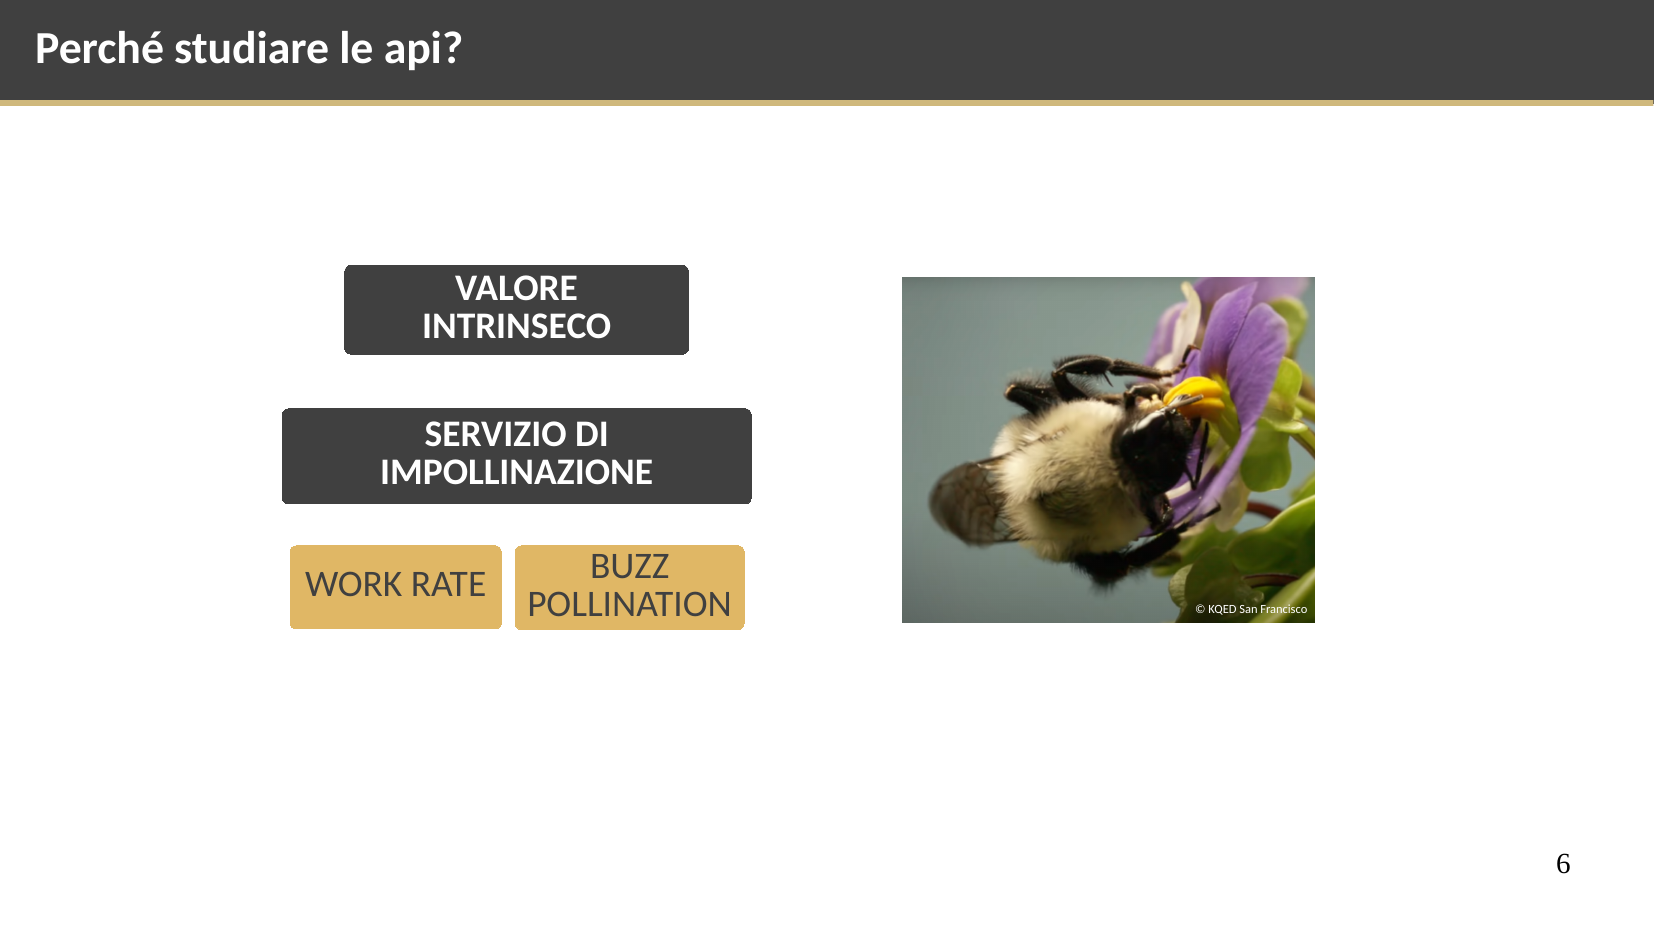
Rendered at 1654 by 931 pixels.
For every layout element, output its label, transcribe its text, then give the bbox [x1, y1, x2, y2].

text_box Perché studiare le api? [0, 0, 1654, 100]
text_box WORK RATE [290, 545, 502, 629]
text_box VALORE INTRINSECO [344, 265, 689, 355]
text_box BUZZ POLLINATION [515, 545, 745, 630]
text_box © KQED San Francisco [1180, 597, 1381, 631]
text_box SERVIZIO DI IMPOLLINAZIONE [282, 408, 752, 504]
picture [902, 277, 1315, 623]
